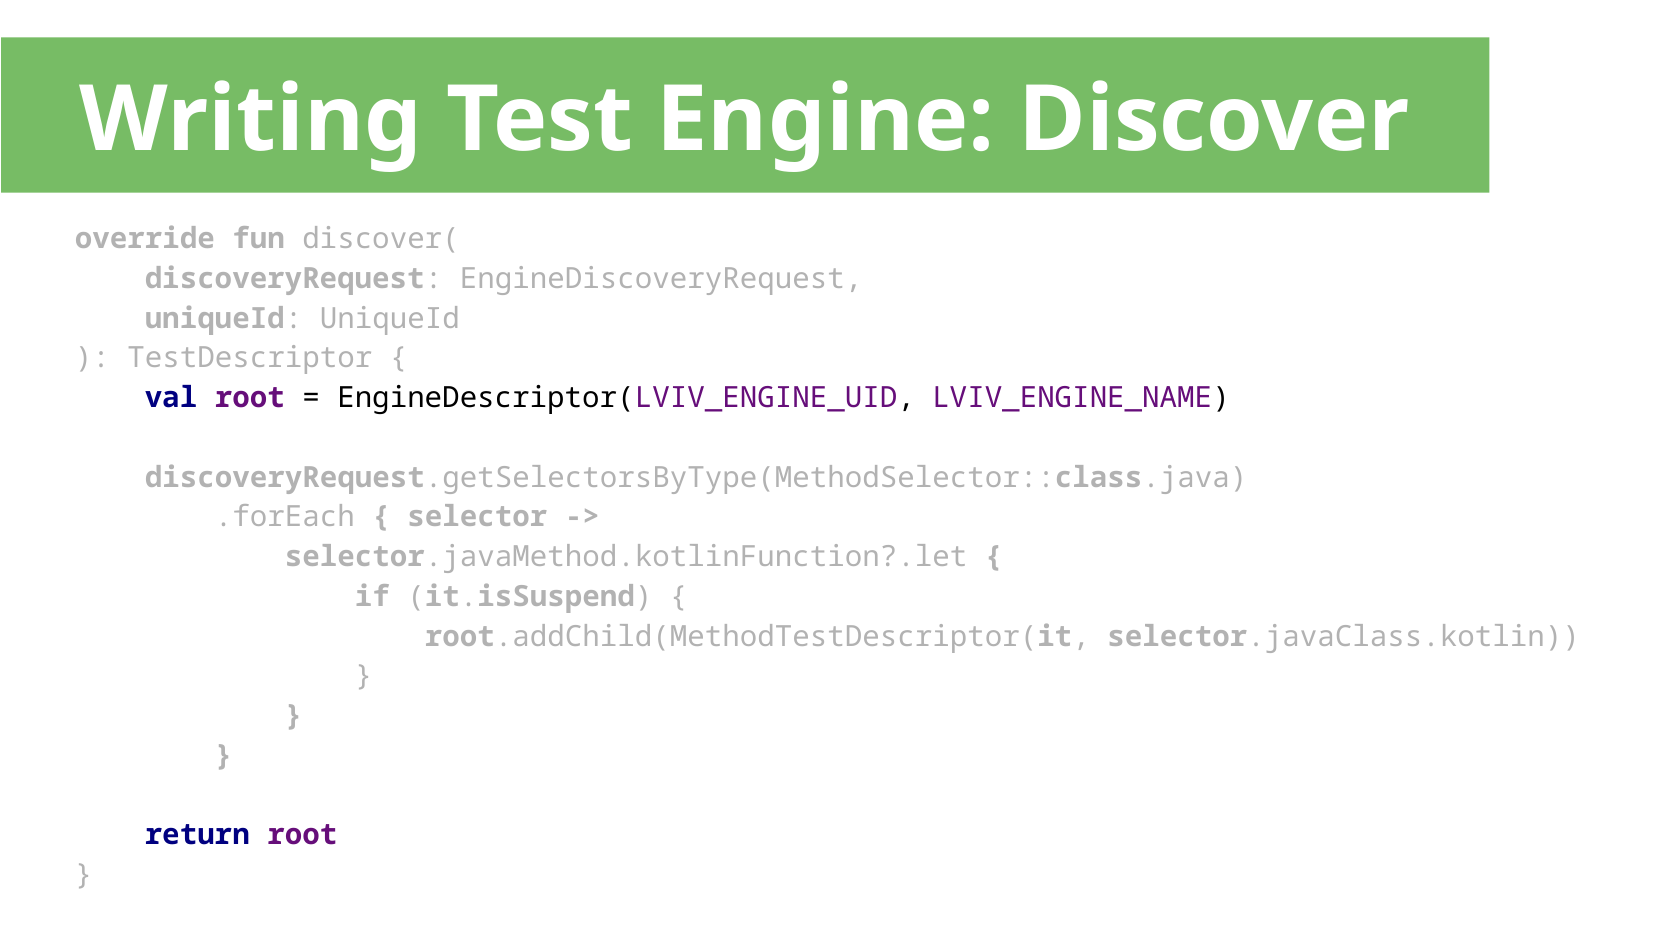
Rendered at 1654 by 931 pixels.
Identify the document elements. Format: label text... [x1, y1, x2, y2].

title Writing Test Engine: Discover [1, 37, 1490, 193]
text_box override fun discover( discoveryRequest: EngineDiscoveryRequest, uniqueId: UniqueId ): TestDescriptor { val root = EngineDescriptor(LVIV_ENGINE_UID, LVIV_ENGINE_NAME) discoveryRequest.getSelectorsByType(MethodSelector::class.java) .forEach { selector -> selector.javaMethod.kotlinFunction?.let { if (it.isSuspend) { root.addChild(MethodTestDescriptor(it, selector.javaClass.kotlin)) } } } return root } [60, 210, 1595, 821]
